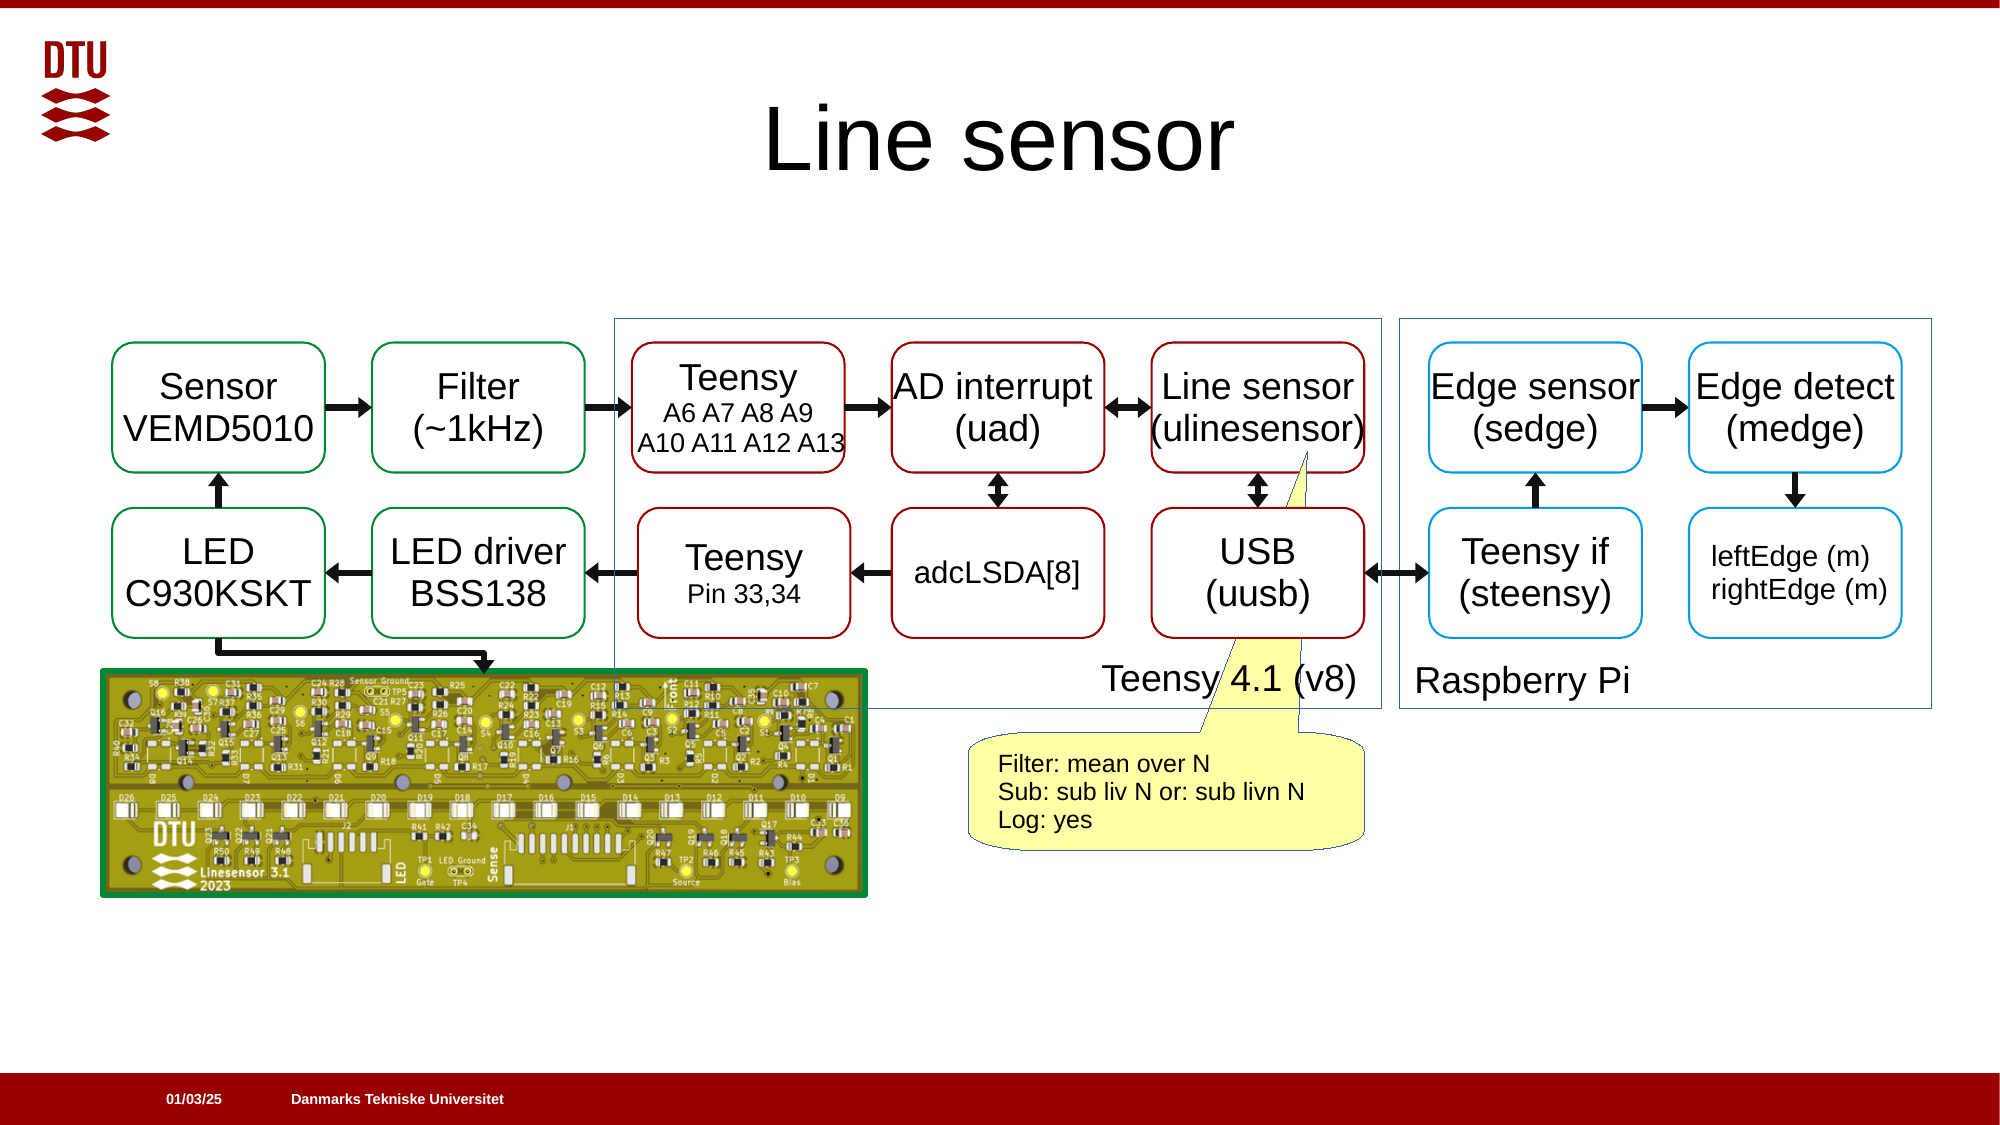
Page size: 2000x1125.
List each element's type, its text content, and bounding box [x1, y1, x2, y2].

text_box Teensy A6 A7 A8 A9 A10 A11 A12 A13 [631, 342, 845, 473]
text_box leftEdge (m) rightEdge (m) [1688, 507, 1902, 638]
text_box Filter: mean over N Sub: sub liv N or: sub livn N Log: yes [968, 709, 1365, 851]
text_box Teensy Pin 33,34 [637, 507, 851, 638]
text_box adcLSDA[8] [891, 507, 1105, 638]
text_box Sensor VEMD5010 [112, 342, 325, 473]
text_box Raspberry Pi [1399, 651, 1646, 709]
text_box LED driver BSS138 [372, 507, 585, 638]
text_box Line sensor (ulinesensor) [1151, 342, 1365, 473]
picture [106, 673, 862, 892]
text_box Filter (~1kHz) [372, 342, 585, 473]
text_box LED C930KSKT [112, 507, 325, 638]
title Line sensor [99, 44, 1900, 233]
text_box AD interrupt (uad) [891, 342, 1105, 473]
text_box Teensy 4.1 (v8) [1086, 649, 1373, 707]
text_box Edge detect (medge) [1688, 342, 1902, 473]
text_box Filter: mean over N Sub: sub liv N or: sub livn N Log: yes [1286, 451, 1308, 507]
text_box Teensy if (steensy) [1429, 507, 1642, 638]
text_box USB (uusb) [1151, 507, 1365, 638]
text_box Edge sensor (sedge) [1429, 342, 1642, 473]
picture [615, 673, 862, 708]
